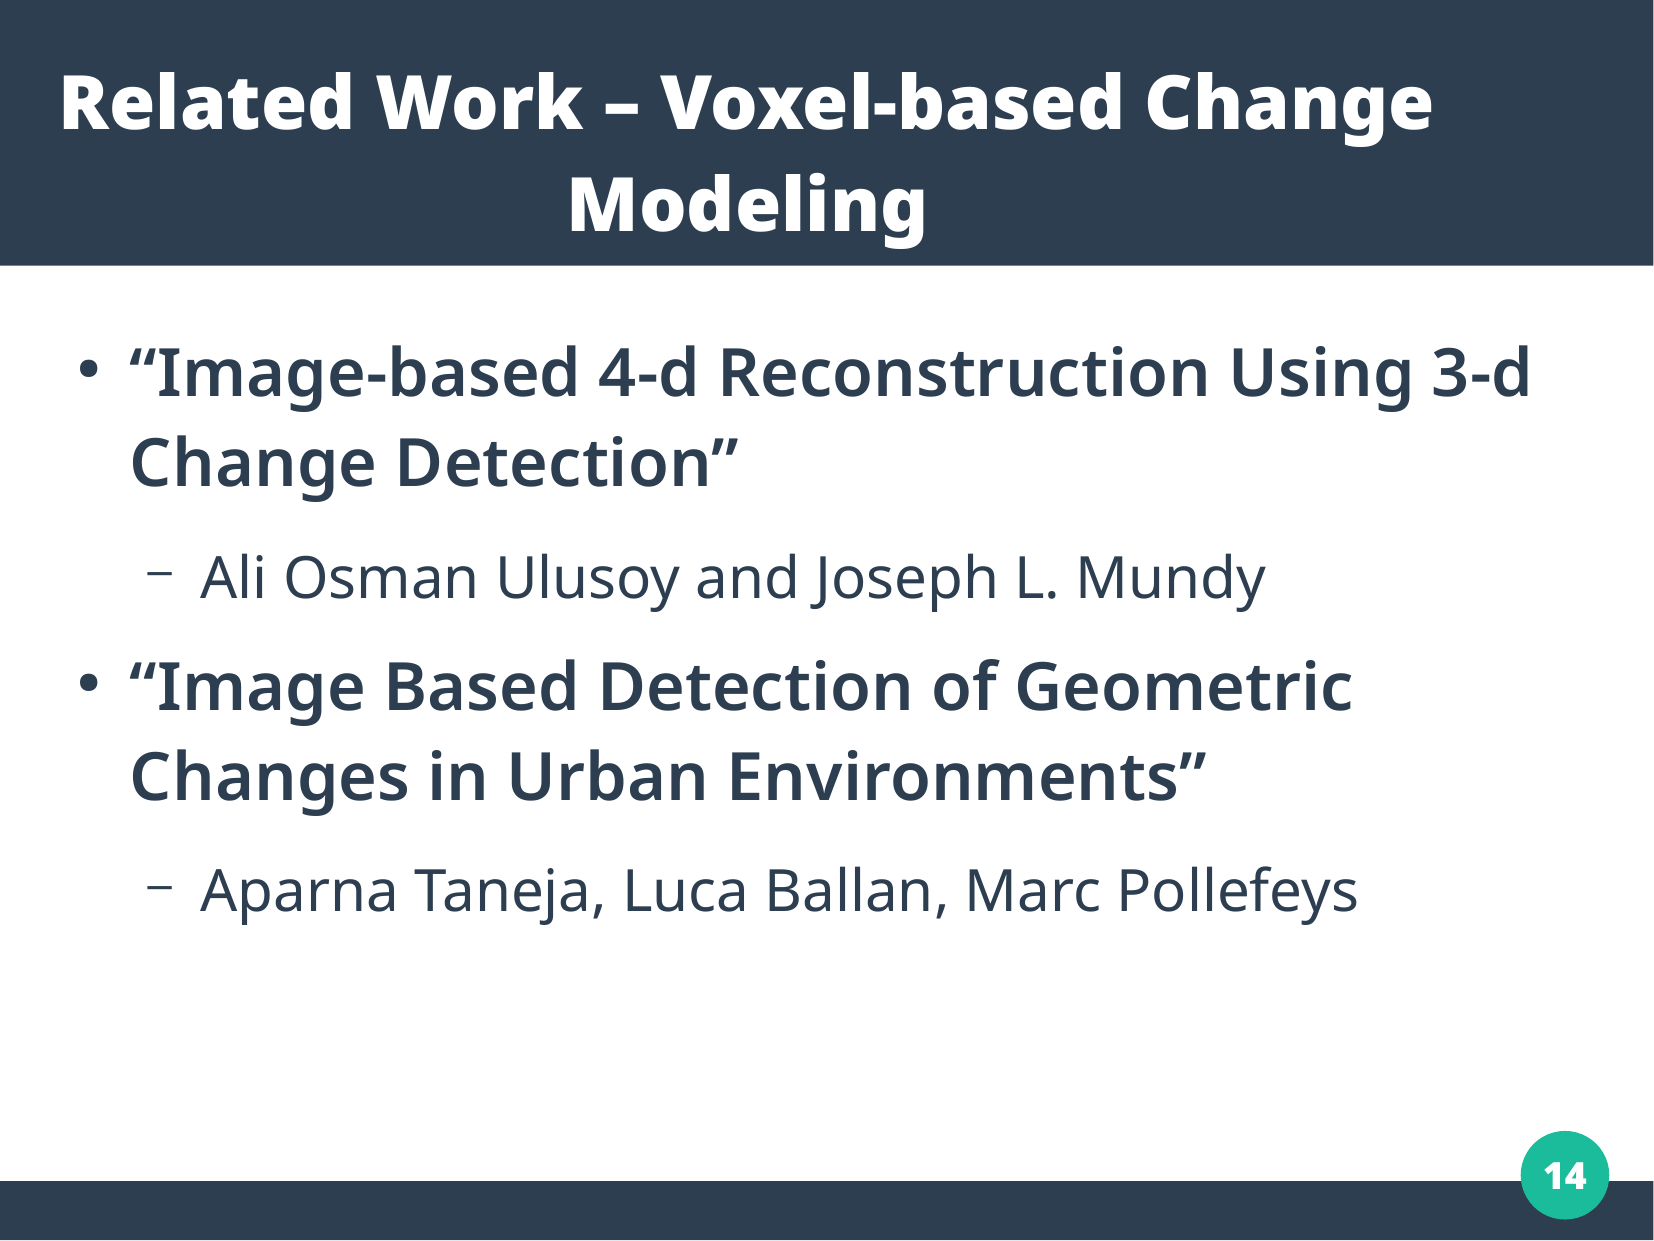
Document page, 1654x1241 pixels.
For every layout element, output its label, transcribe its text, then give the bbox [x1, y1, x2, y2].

title Related Work – Voxel-based Change Modeling [59, 49, 1595, 207]
list “Image-based 4-d Reconstruction Using 3-d Change Detection” Ali Osman Ulusoy and Joseph L. Mundy “Image Based Detection of Geometric Changes in Urban Environments” Aparna Taneja, Luca Ballan, Marc Pollefeys [59, 324, 1595, 1152]
